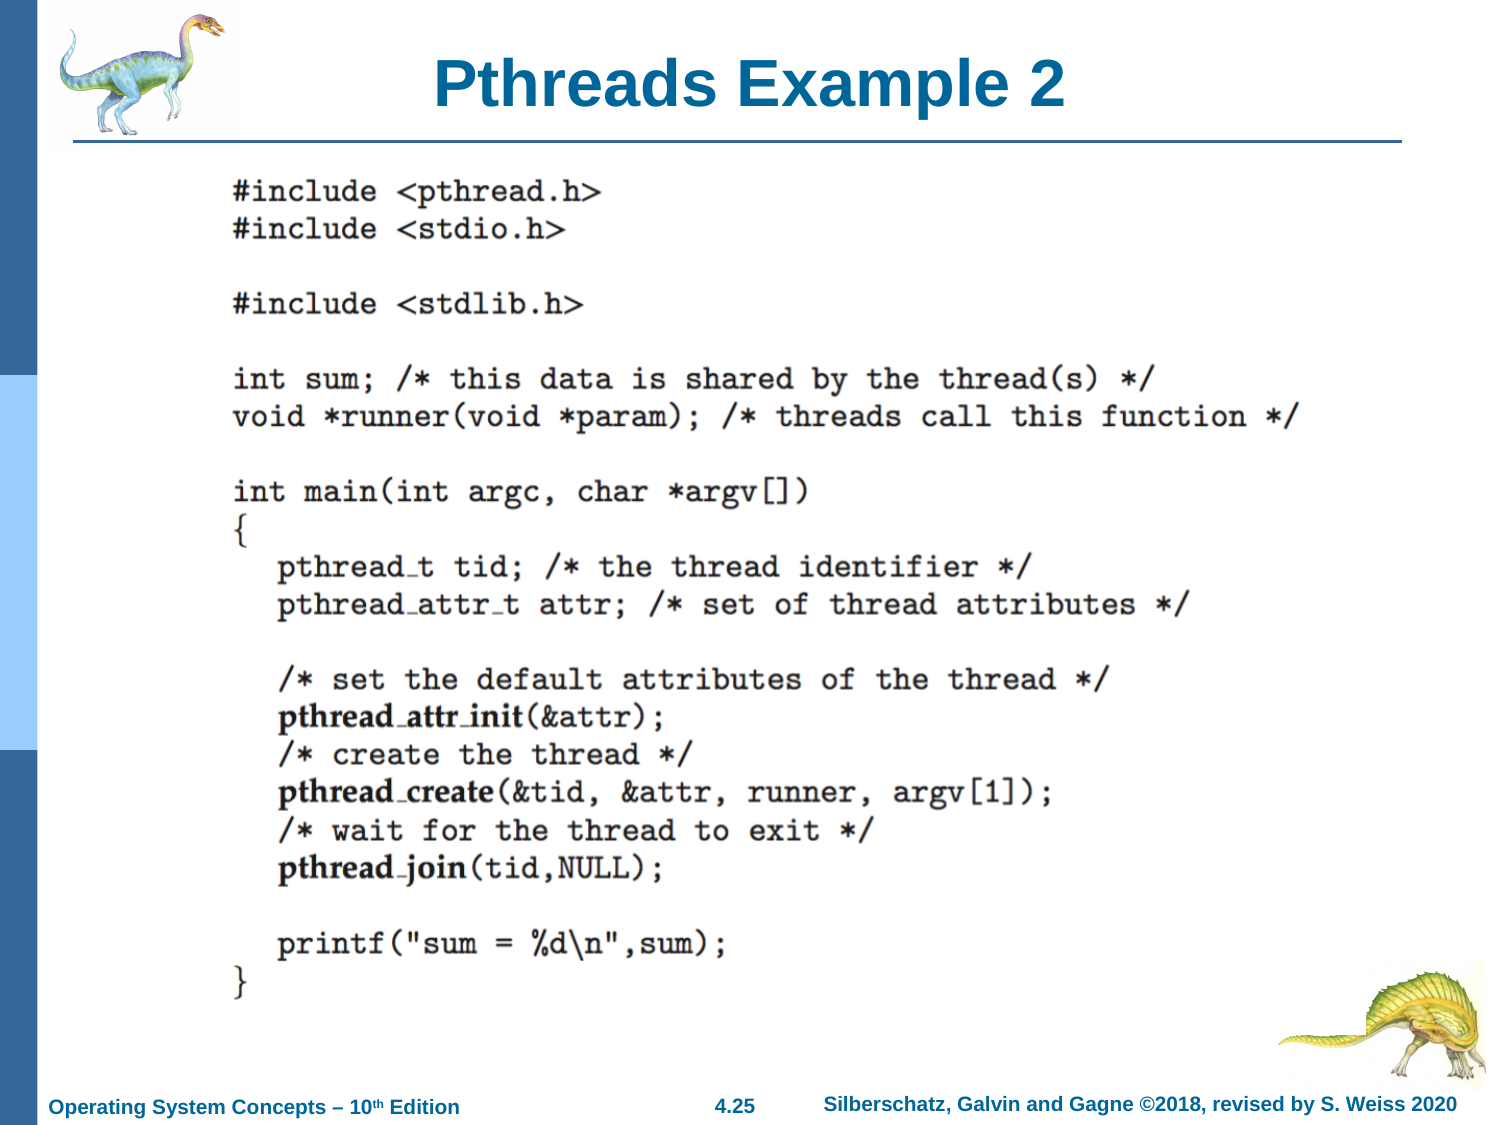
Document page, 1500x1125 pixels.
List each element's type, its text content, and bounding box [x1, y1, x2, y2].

picture [194, 155, 1486, 1090]
picture [46, 0, 243, 149]
title Pthreads Example 2 [75, 33, 1426, 128]
picture [1140, 1096, 1148, 1101]
